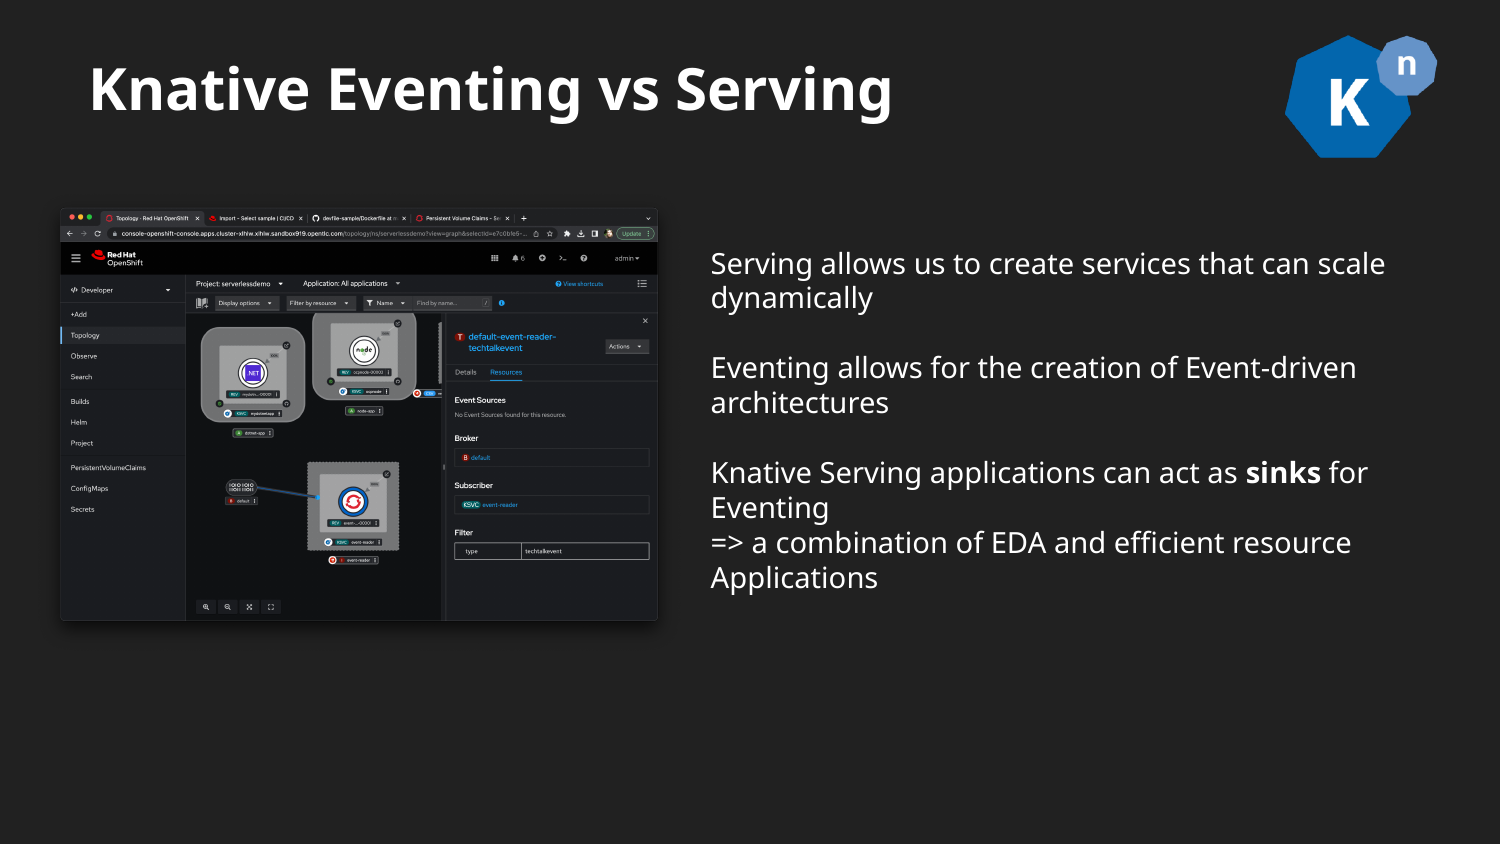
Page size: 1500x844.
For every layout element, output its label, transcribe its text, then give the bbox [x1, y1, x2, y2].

text_box Serving allows us to create services that can scale dynamically Eventing allows for the creation of Event-driven architectures Knative Serving applications can act as sinks for Eventing => a combination of EDA and efficient resource Applications [695, 229, 1468, 680]
text_box Knative Eventing vs Serving [73, 45, 974, 139]
picture [1274, 7, 1445, 177]
picture [36, 191, 682, 653]
